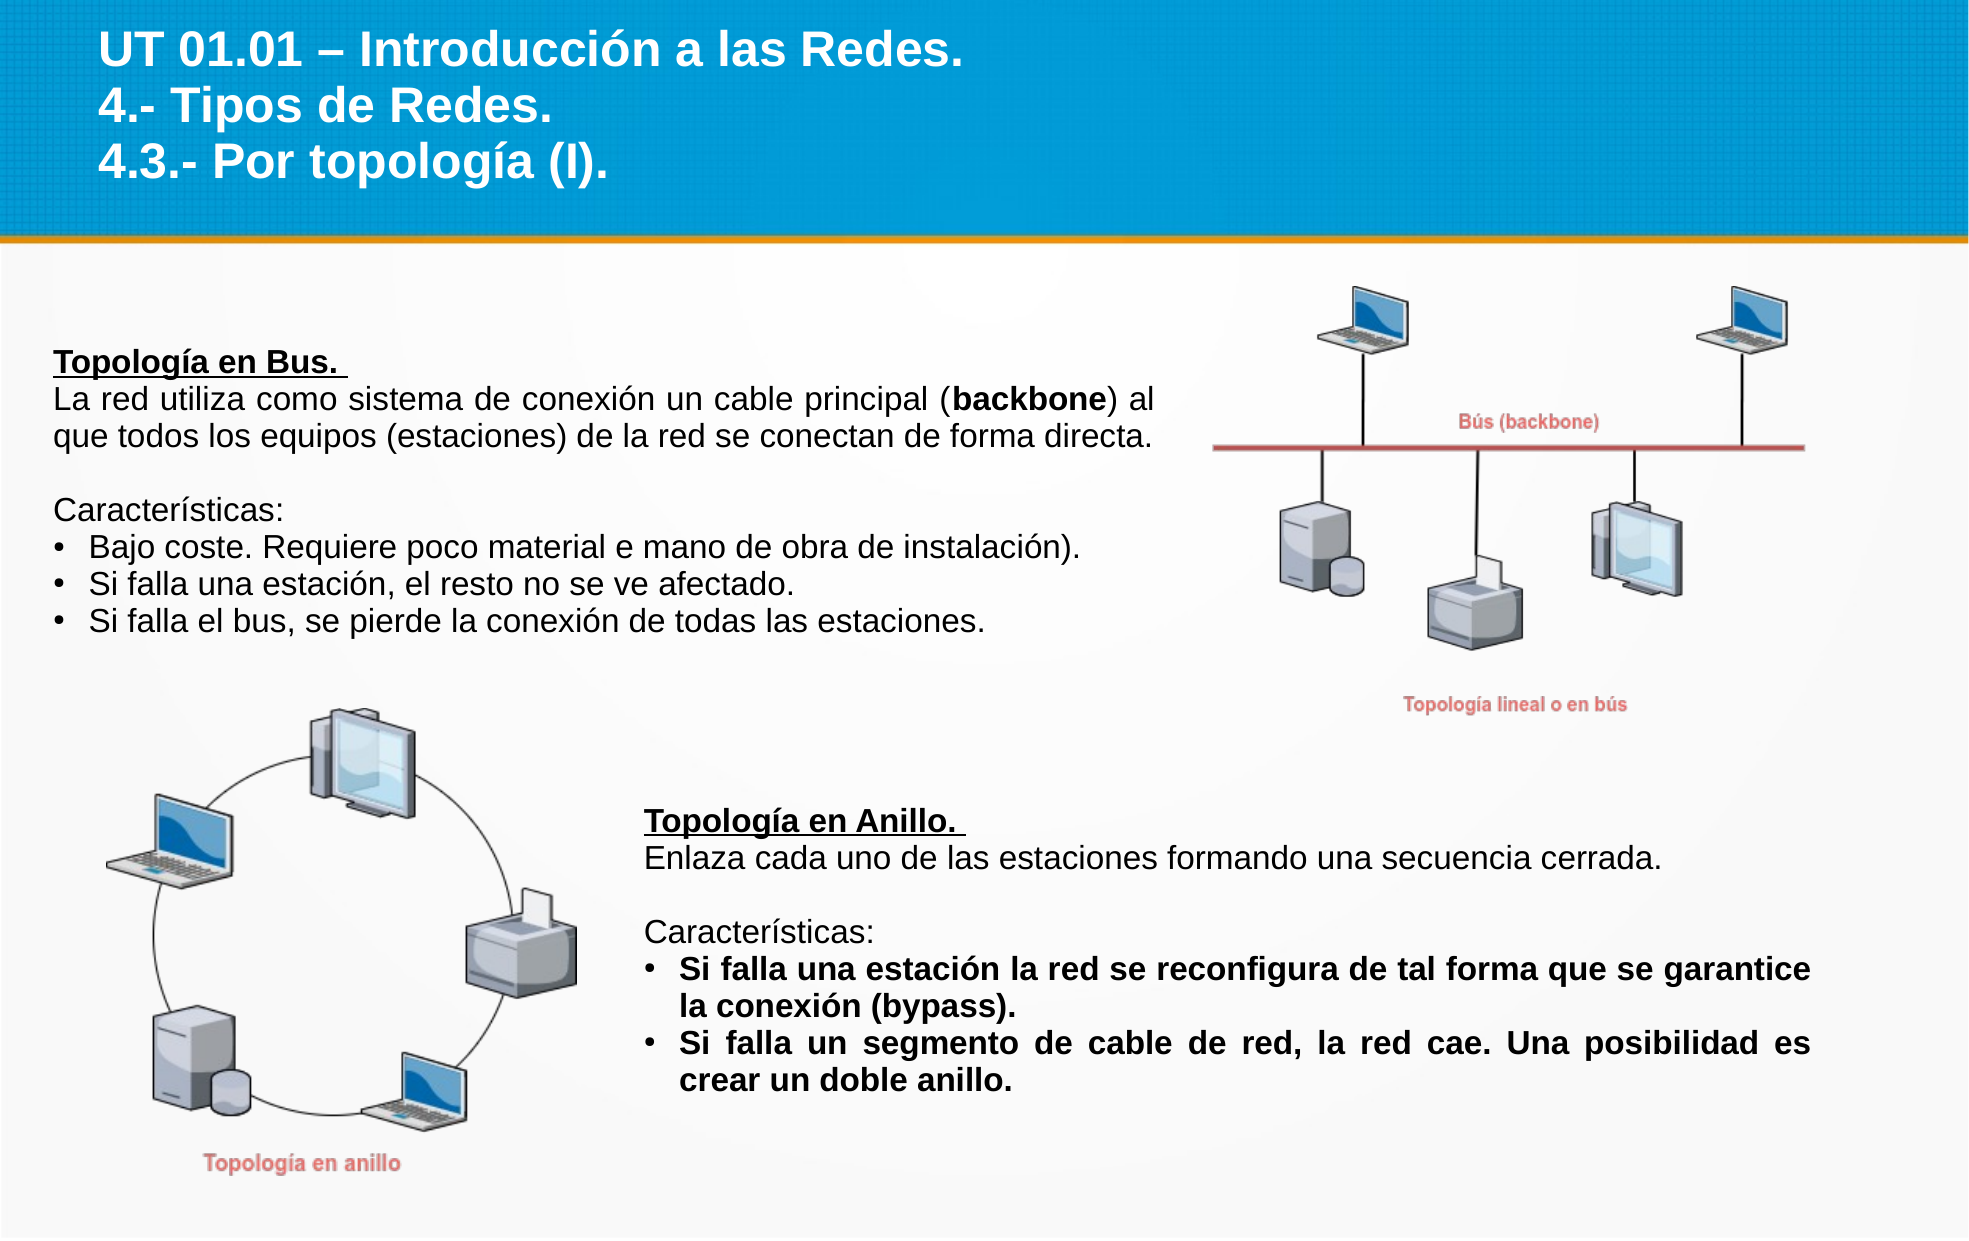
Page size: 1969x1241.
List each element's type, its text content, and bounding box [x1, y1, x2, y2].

title UT 01.01 – Introducción a las Redes. 4.- Tipos de Redes. 4.3.- Por topología (I). [98, 19, 1870, 189]
text_box Topología en Bus. La red utiliza como sistema de conexión un cable principal (backbone) al que todos los equipos (estaciones) de la red se conectan de forma directa. Características: Bajo coste. Requiere poco material e mano de obra de instalación). Si falla una estación, el resto no se ve afectado. Si falla el bus, se pierde la conexión de todas las estaciones. [47, 286, 1193, 697]
text_box Topología en Anillo. Enlaza cada uno de las estaciones formando una secuencia cerrada. Características: Si falla una estación la red se reconfigura de tal forma que se garantice la conexión (bypass). Si falla un segmento de cable de red, la red cae. Una posibilidad es crear un doble anillo. [637, 754, 1831, 1146]
picture [0, 233, 1969, 1241]
